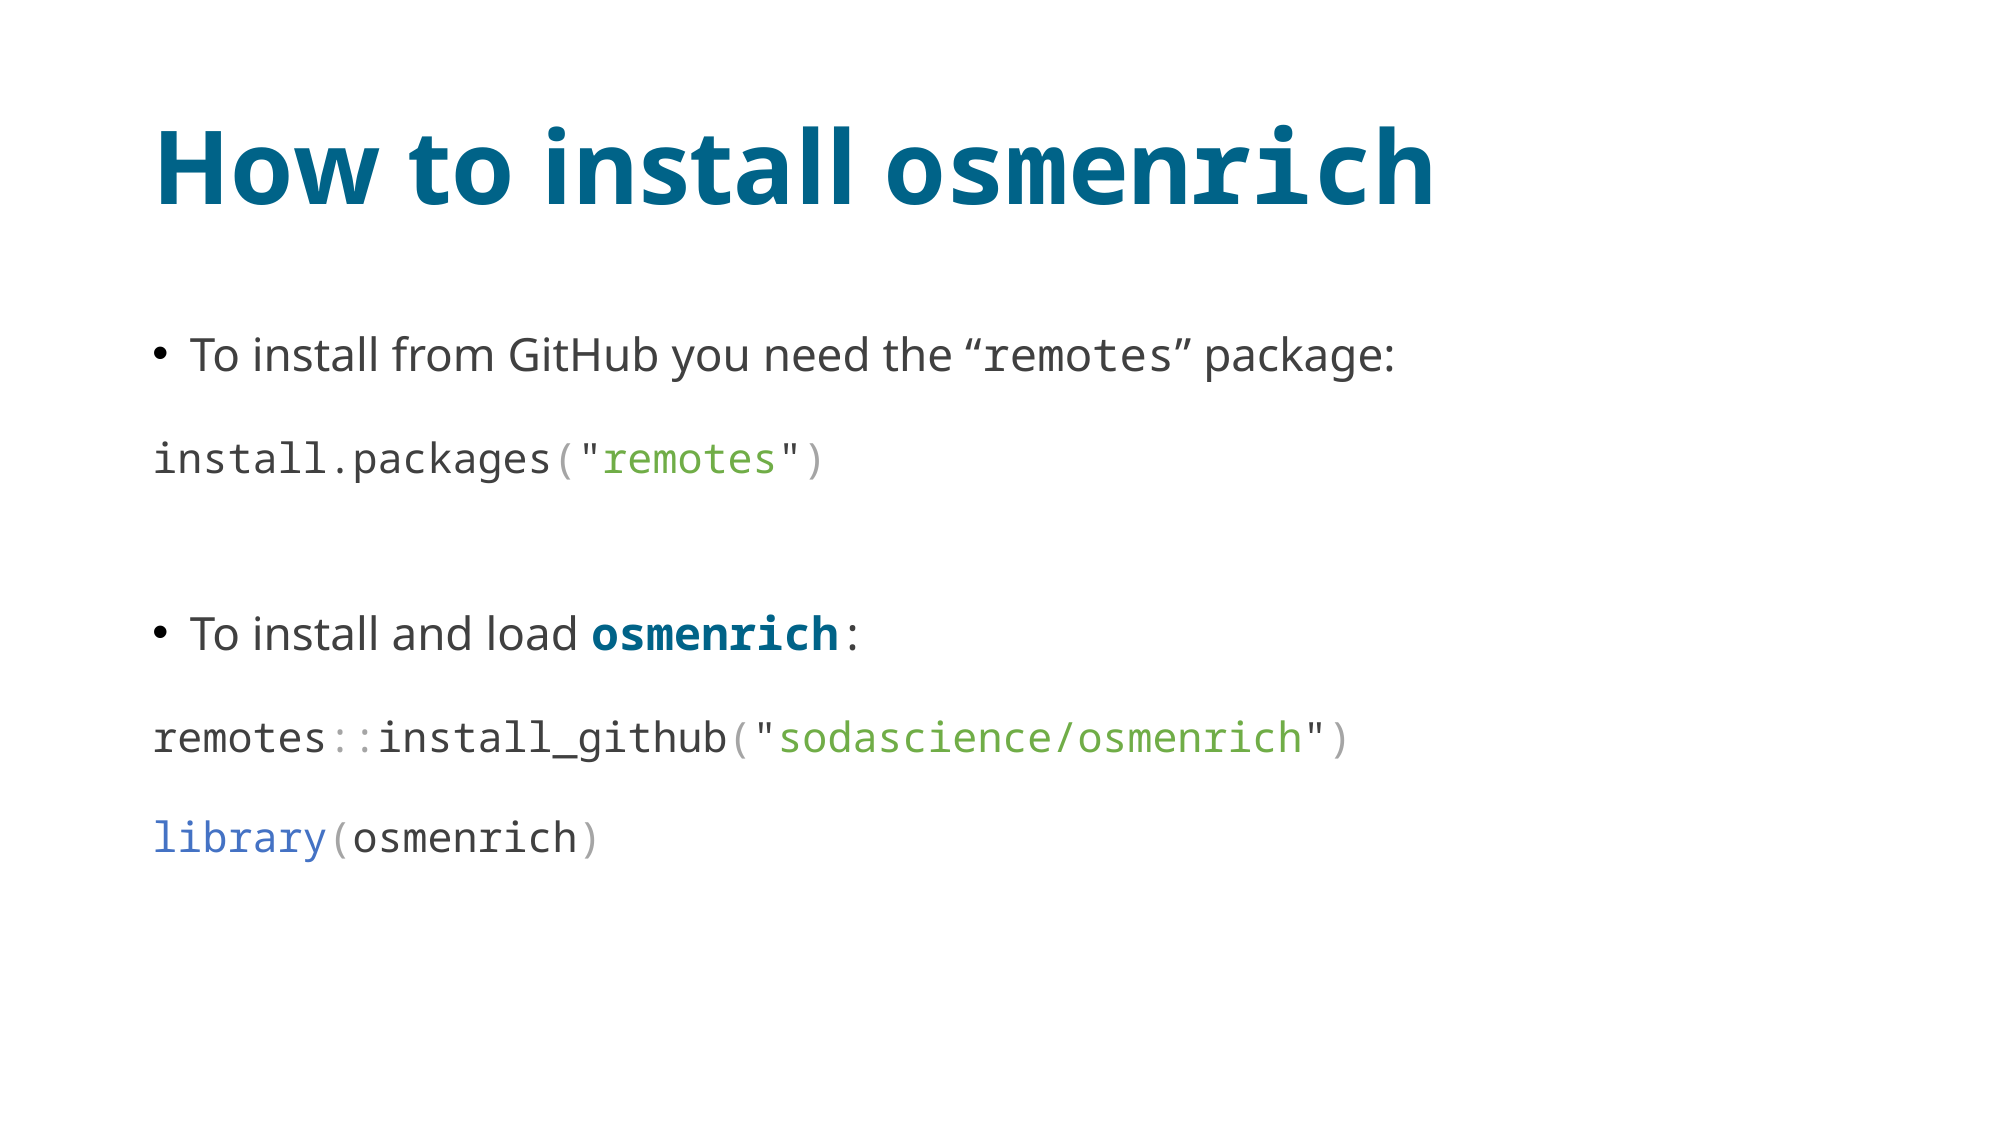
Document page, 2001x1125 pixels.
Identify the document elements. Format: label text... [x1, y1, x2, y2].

list To install from GitHub you need the “remotes” package: [137, 318, 1863, 423]
text_box install.packages("remotes") [137, 423, 1863, 531]
title How to install osmenrich [137, 50, 1892, 278]
text_box remotes::install_github("sodascience/osmenrich") library(osmenrich) [137, 704, 1863, 936]
text_box To install and load osmenrich: [137, 596, 1863, 704]
